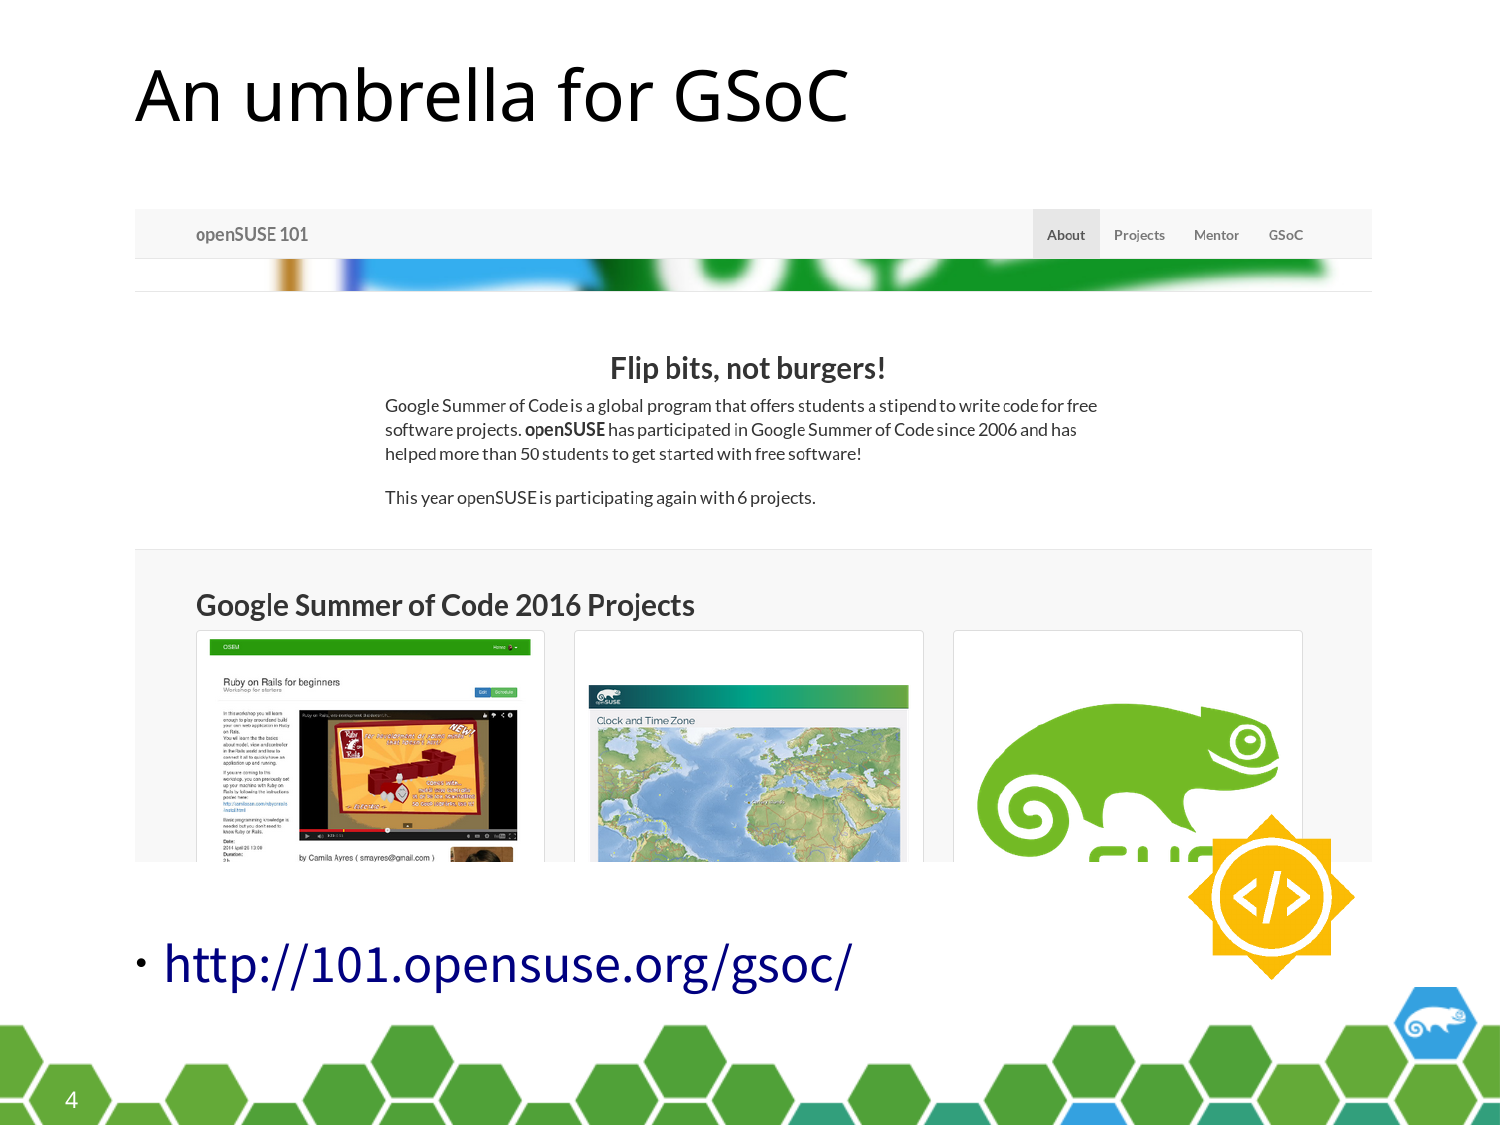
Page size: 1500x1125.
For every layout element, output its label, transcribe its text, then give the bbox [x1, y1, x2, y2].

picture [0, 987, 1500, 1125]
list http://101.opensuse.org/gsoc/ [135, 191, 1372, 844]
picture [135, 844, 1372, 981]
title An umbrella for GSoC [135, 12, 1372, 175]
picture [687, 987, 703, 991]
picture [736, 987, 752, 991]
